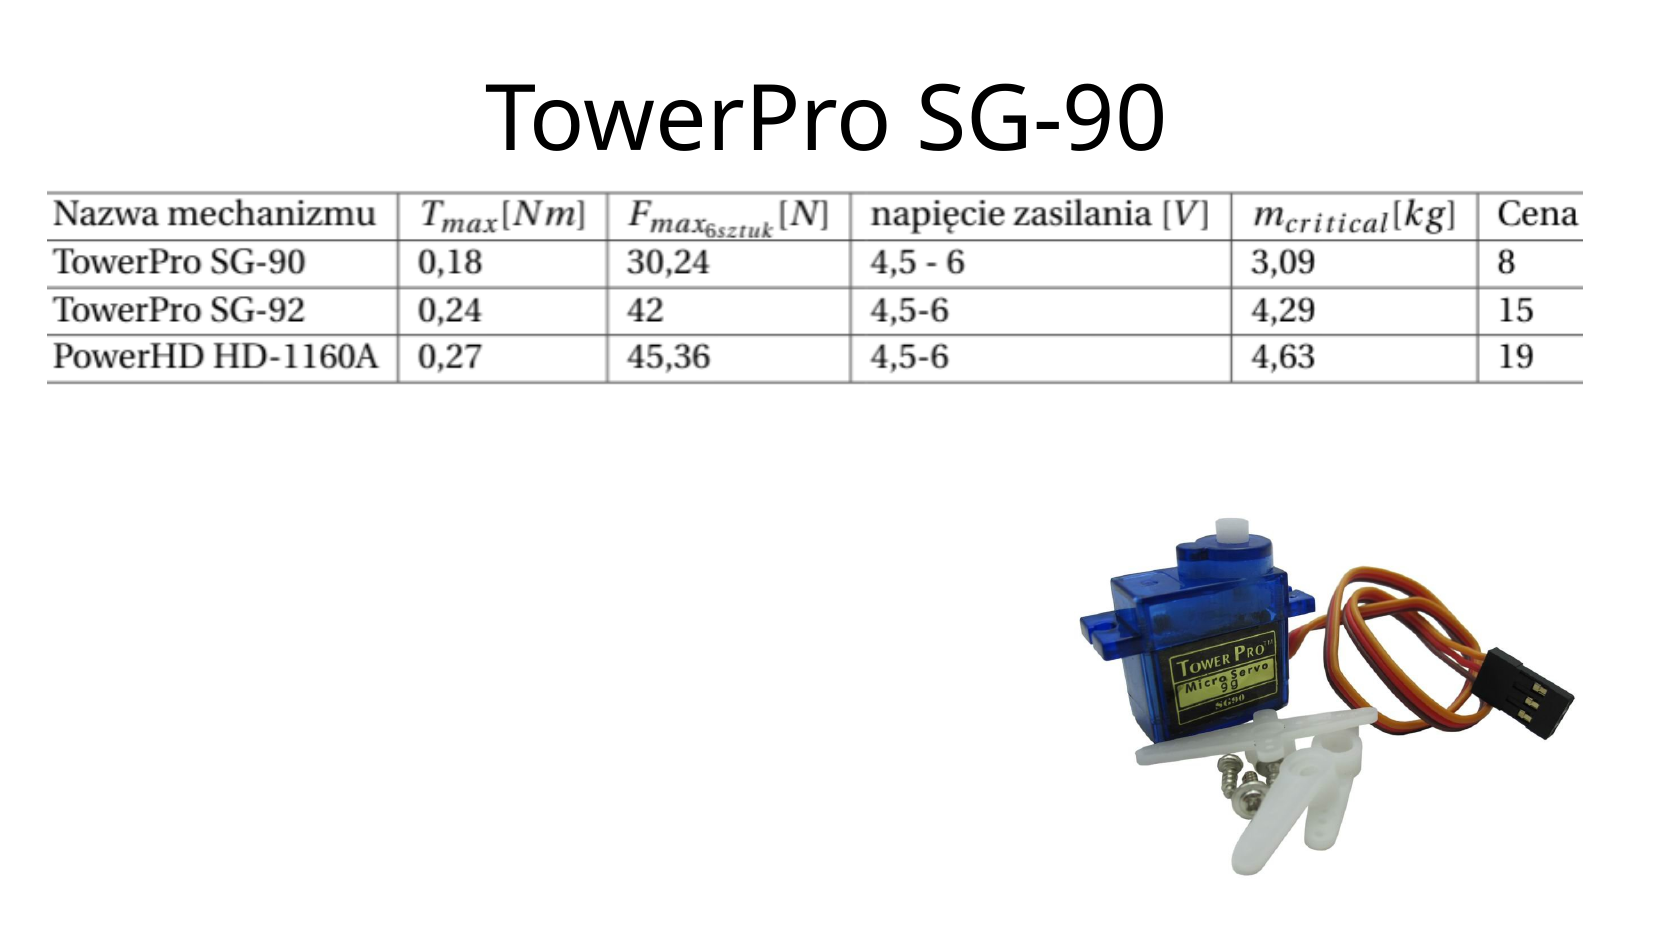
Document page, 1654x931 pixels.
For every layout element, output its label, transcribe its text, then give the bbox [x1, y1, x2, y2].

picture [47, 188, 1583, 903]
title TowerPro SG-90 [82, 37, 1571, 188]
